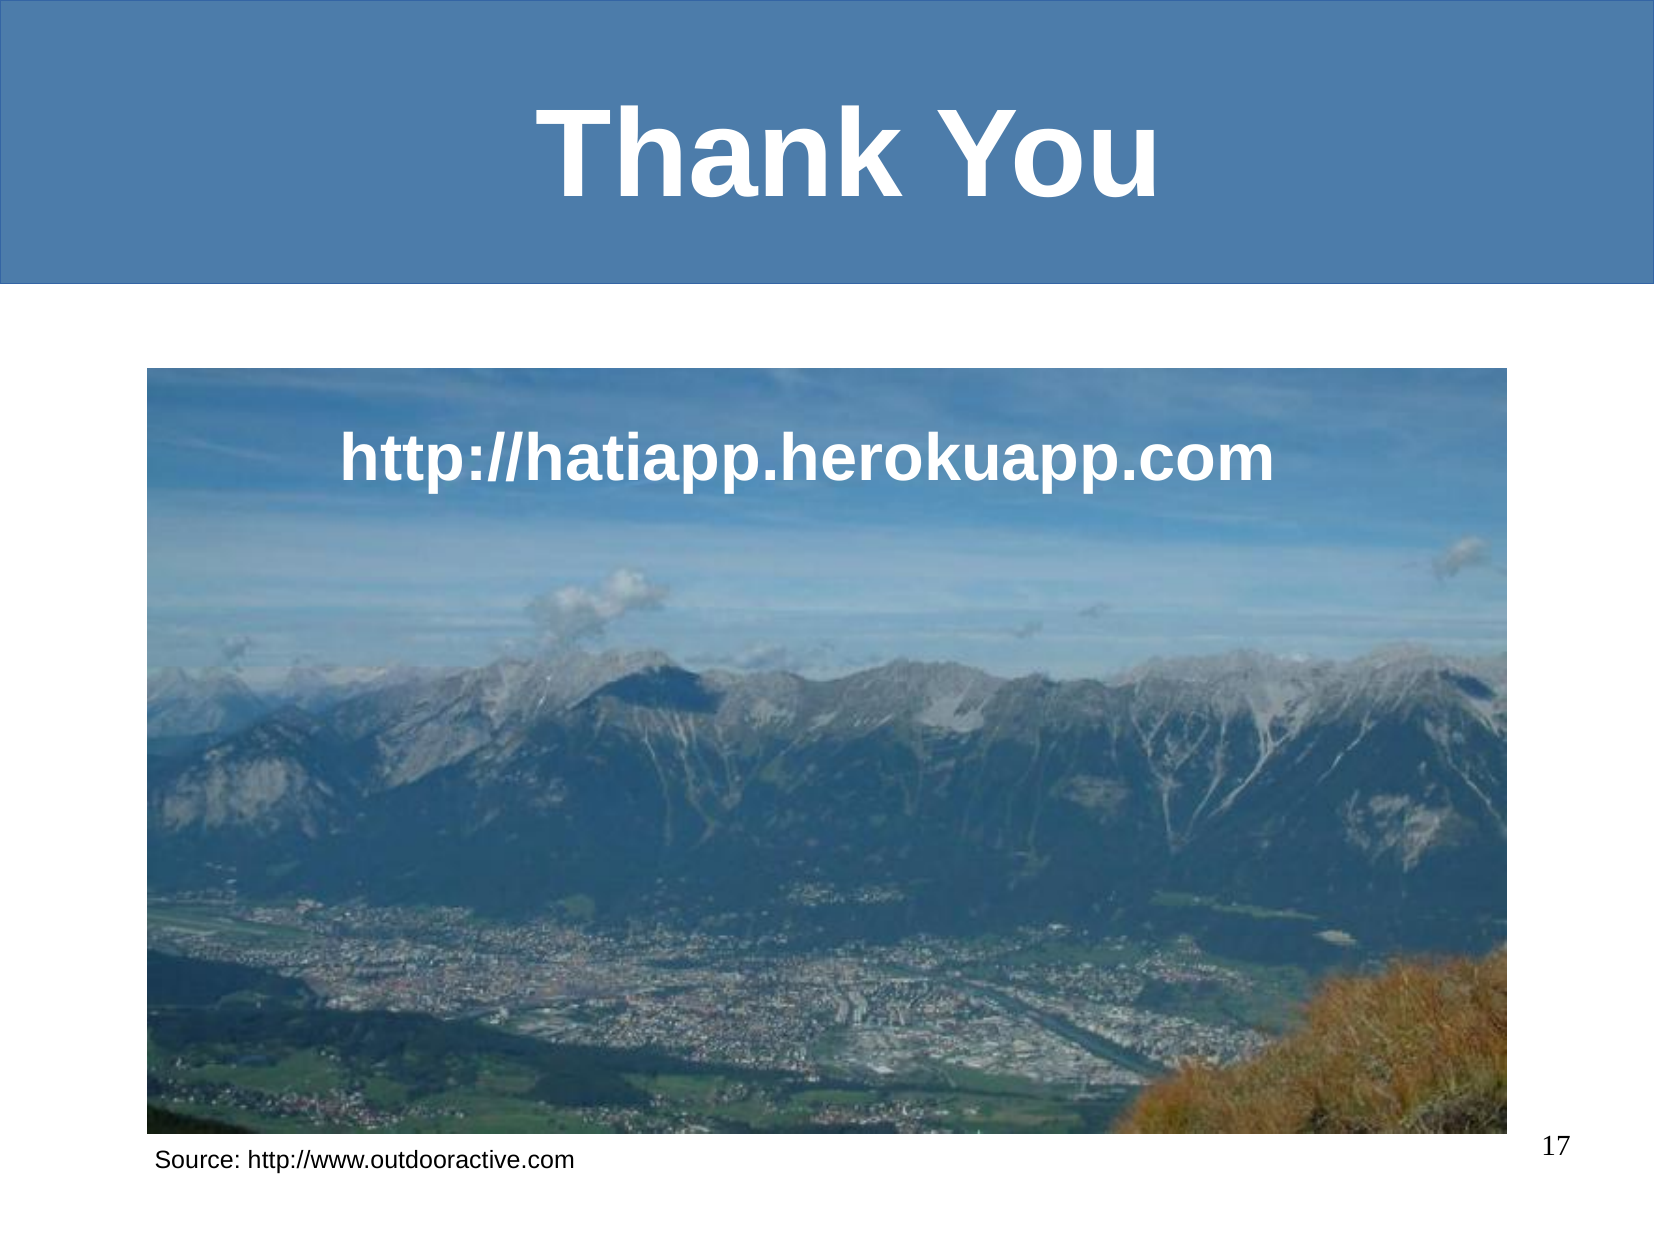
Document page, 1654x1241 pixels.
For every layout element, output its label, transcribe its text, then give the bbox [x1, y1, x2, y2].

text_box [0, 0, 1654, 284]
text_box http://hatiapp.herokuapp.com [324, 412, 1329, 502]
title Thank You [82, 49, 1571, 257]
text_box Source: http://www.outdooractive.com [139, 1138, 591, 1182]
picture [147, 368, 1507, 1134]
